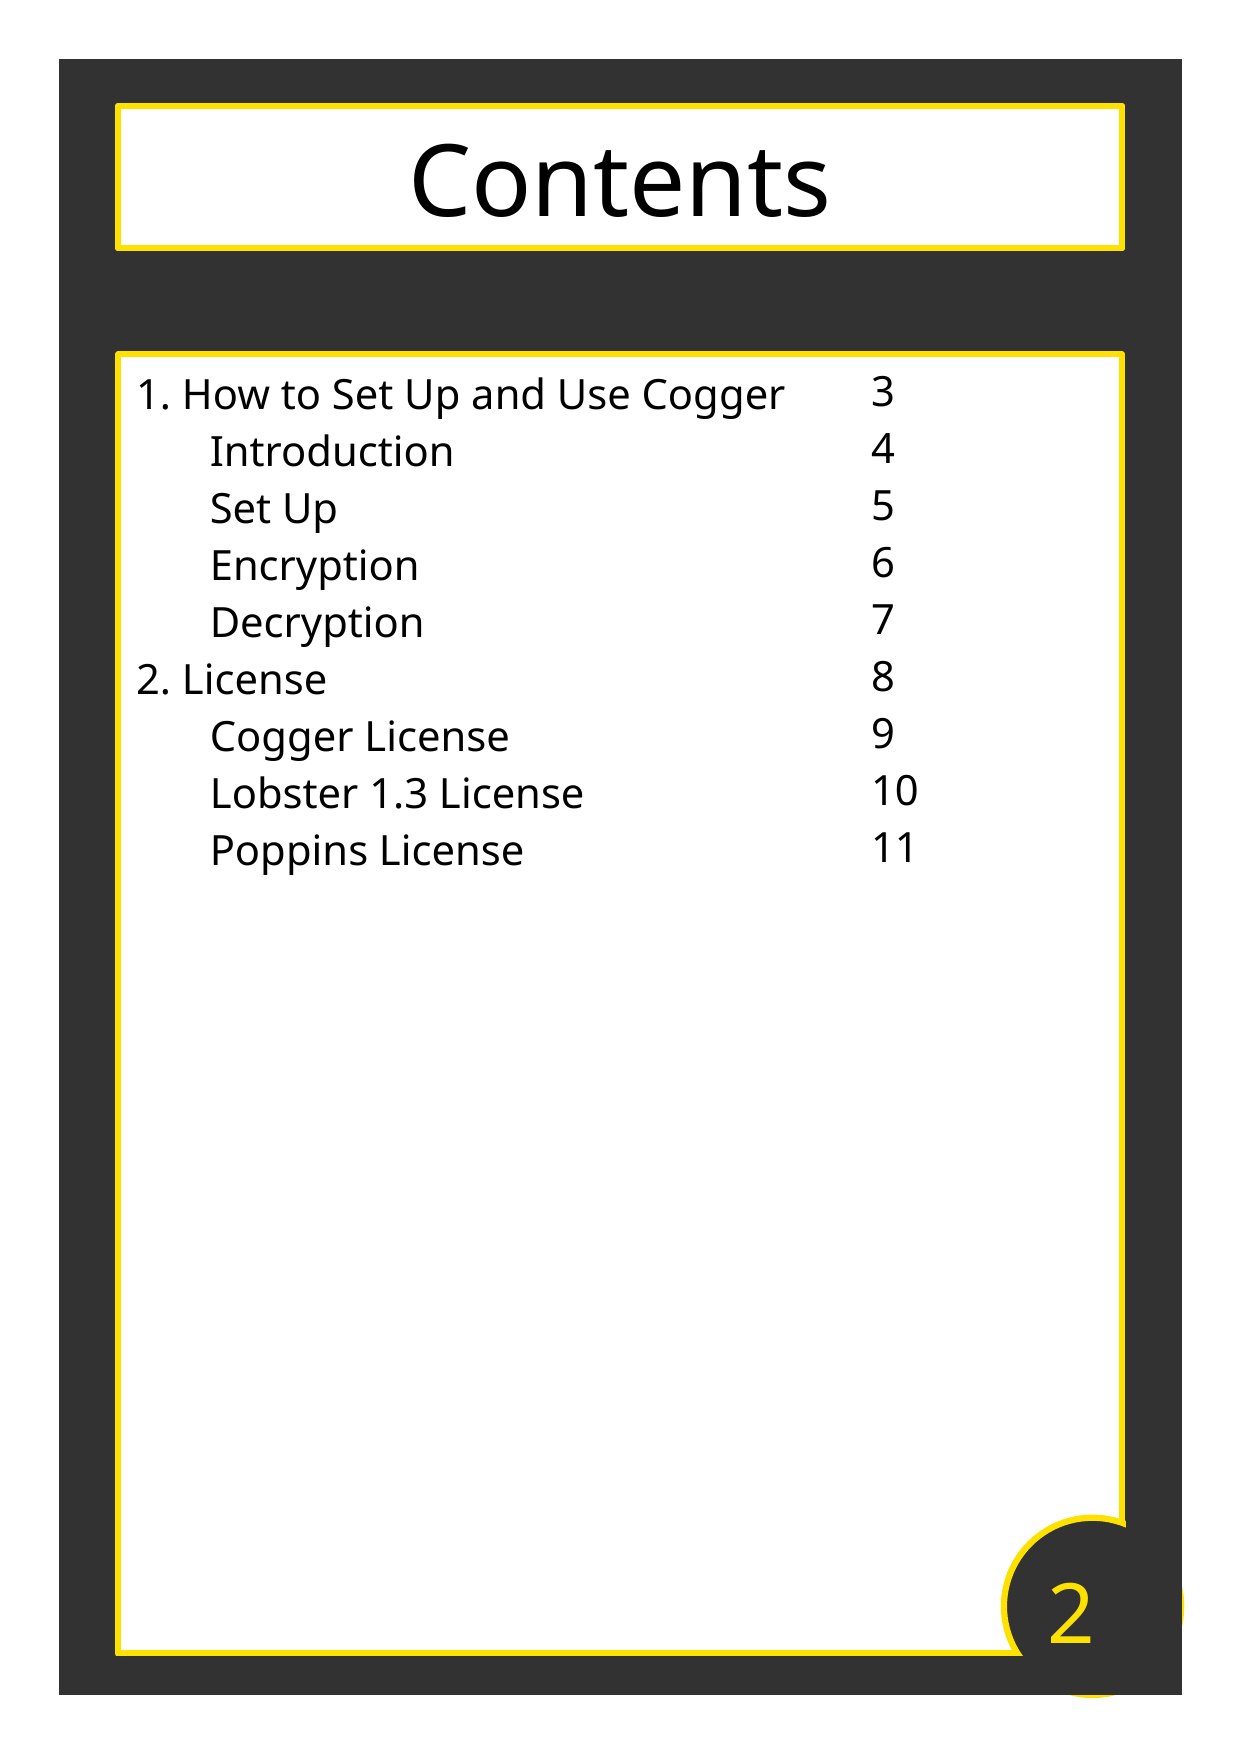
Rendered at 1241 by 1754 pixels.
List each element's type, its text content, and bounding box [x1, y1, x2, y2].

text_box [59, 59, 1182, 1695]
text_box 2 [1017, 1523, 1126, 1656]
text_box 3 4 5 6 7 8 9 10 11 [118, 354, 1123, 1654]
text_box Contents [118, 106, 1123, 249]
